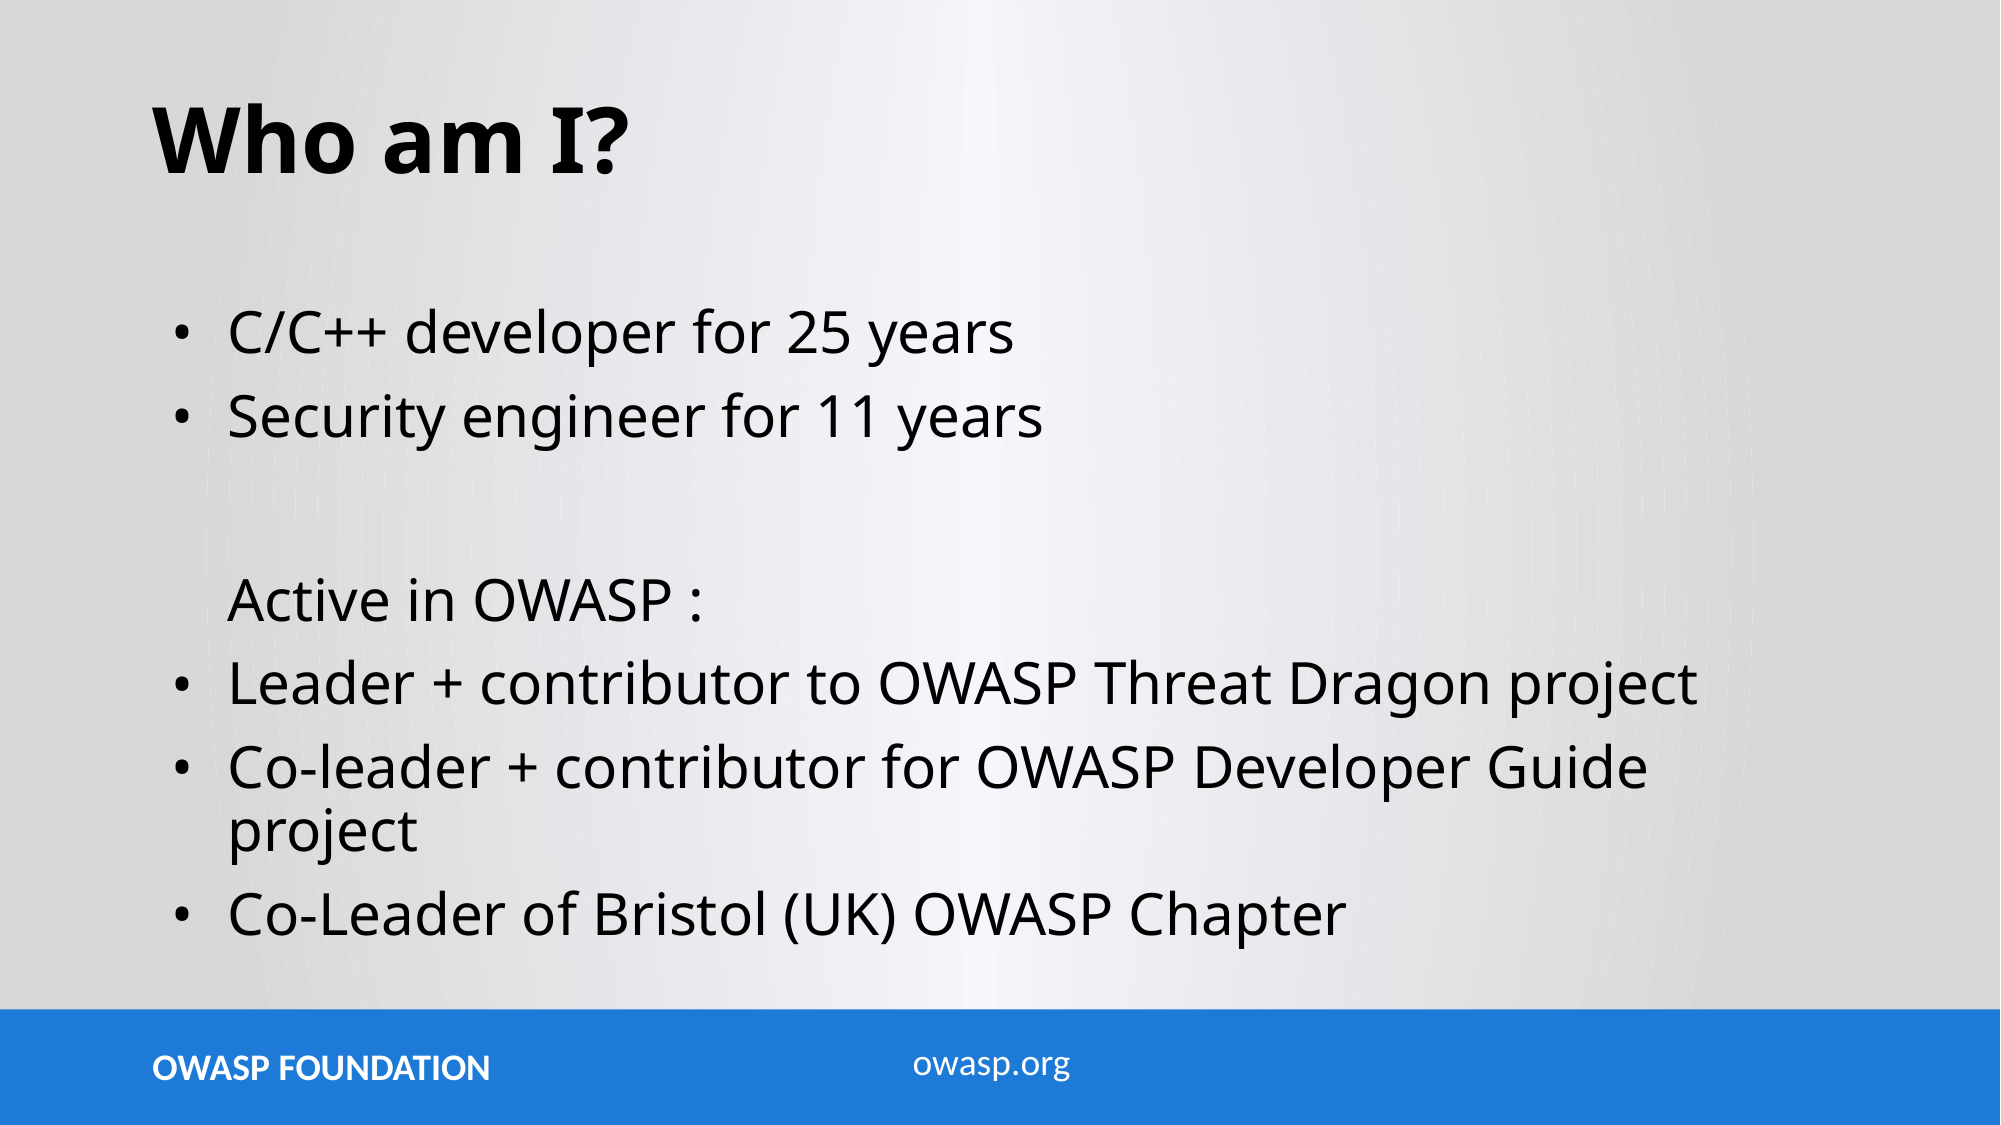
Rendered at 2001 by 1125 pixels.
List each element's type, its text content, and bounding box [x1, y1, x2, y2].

title Who am I? [137, 35, 1863, 253]
list C/C++ developer for 25 years Security engineer for 11 years Active in OWASP : Leader + contributor to OWASP Threat Dragon project Co-leader + contributor for OWASP Developer Guide project Co-Leader of Bristol (UK) OWASP Chapter [137, 295, 1863, 938]
